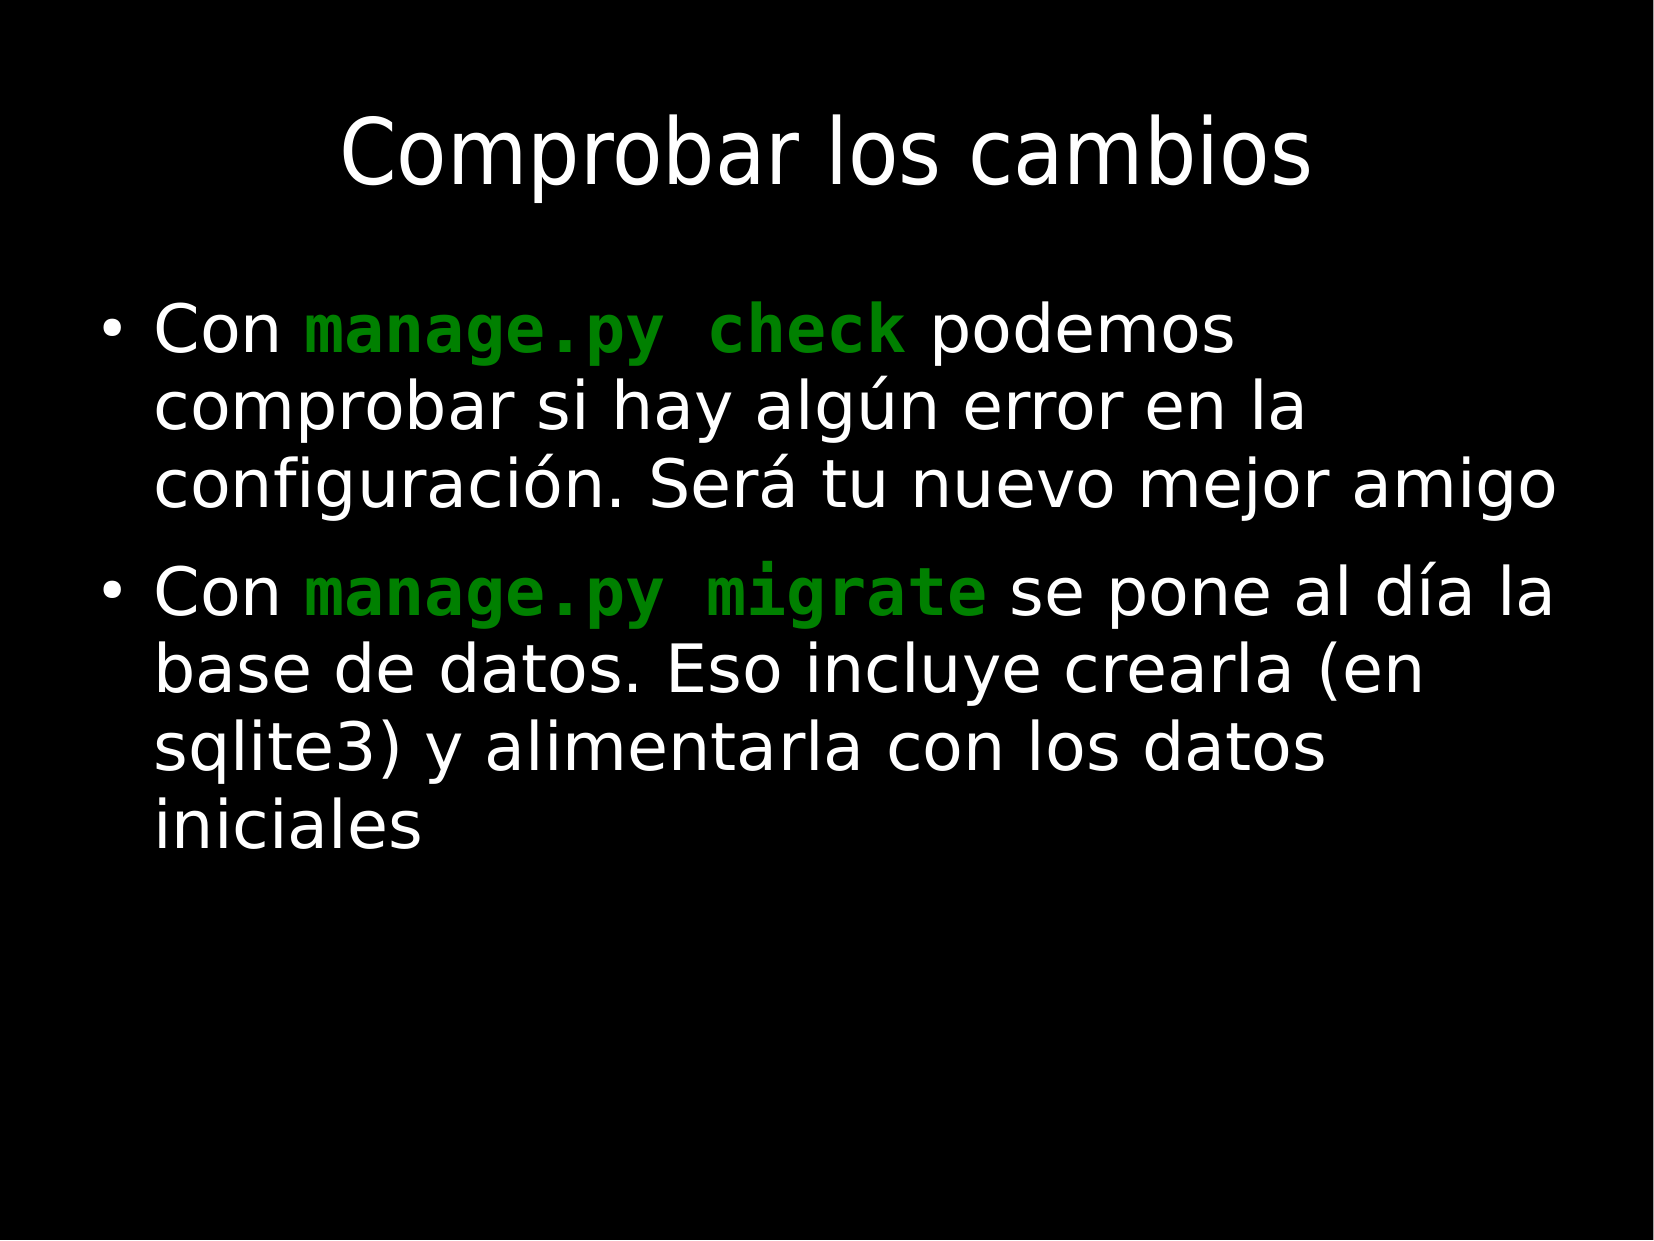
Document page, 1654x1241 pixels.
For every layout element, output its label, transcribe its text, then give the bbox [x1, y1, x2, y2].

title Comprobar los cambios [82, 49, 1571, 257]
list Con manage.py check podemos comprobar si hay algún error en la configuración. Será tu nuevo mejor amigo Con manage.py migrate se pone al día la base de datos. Eso incluye crearla (en sqlite3) y alimentarla con los datos iniciales [82, 290, 1571, 1109]
